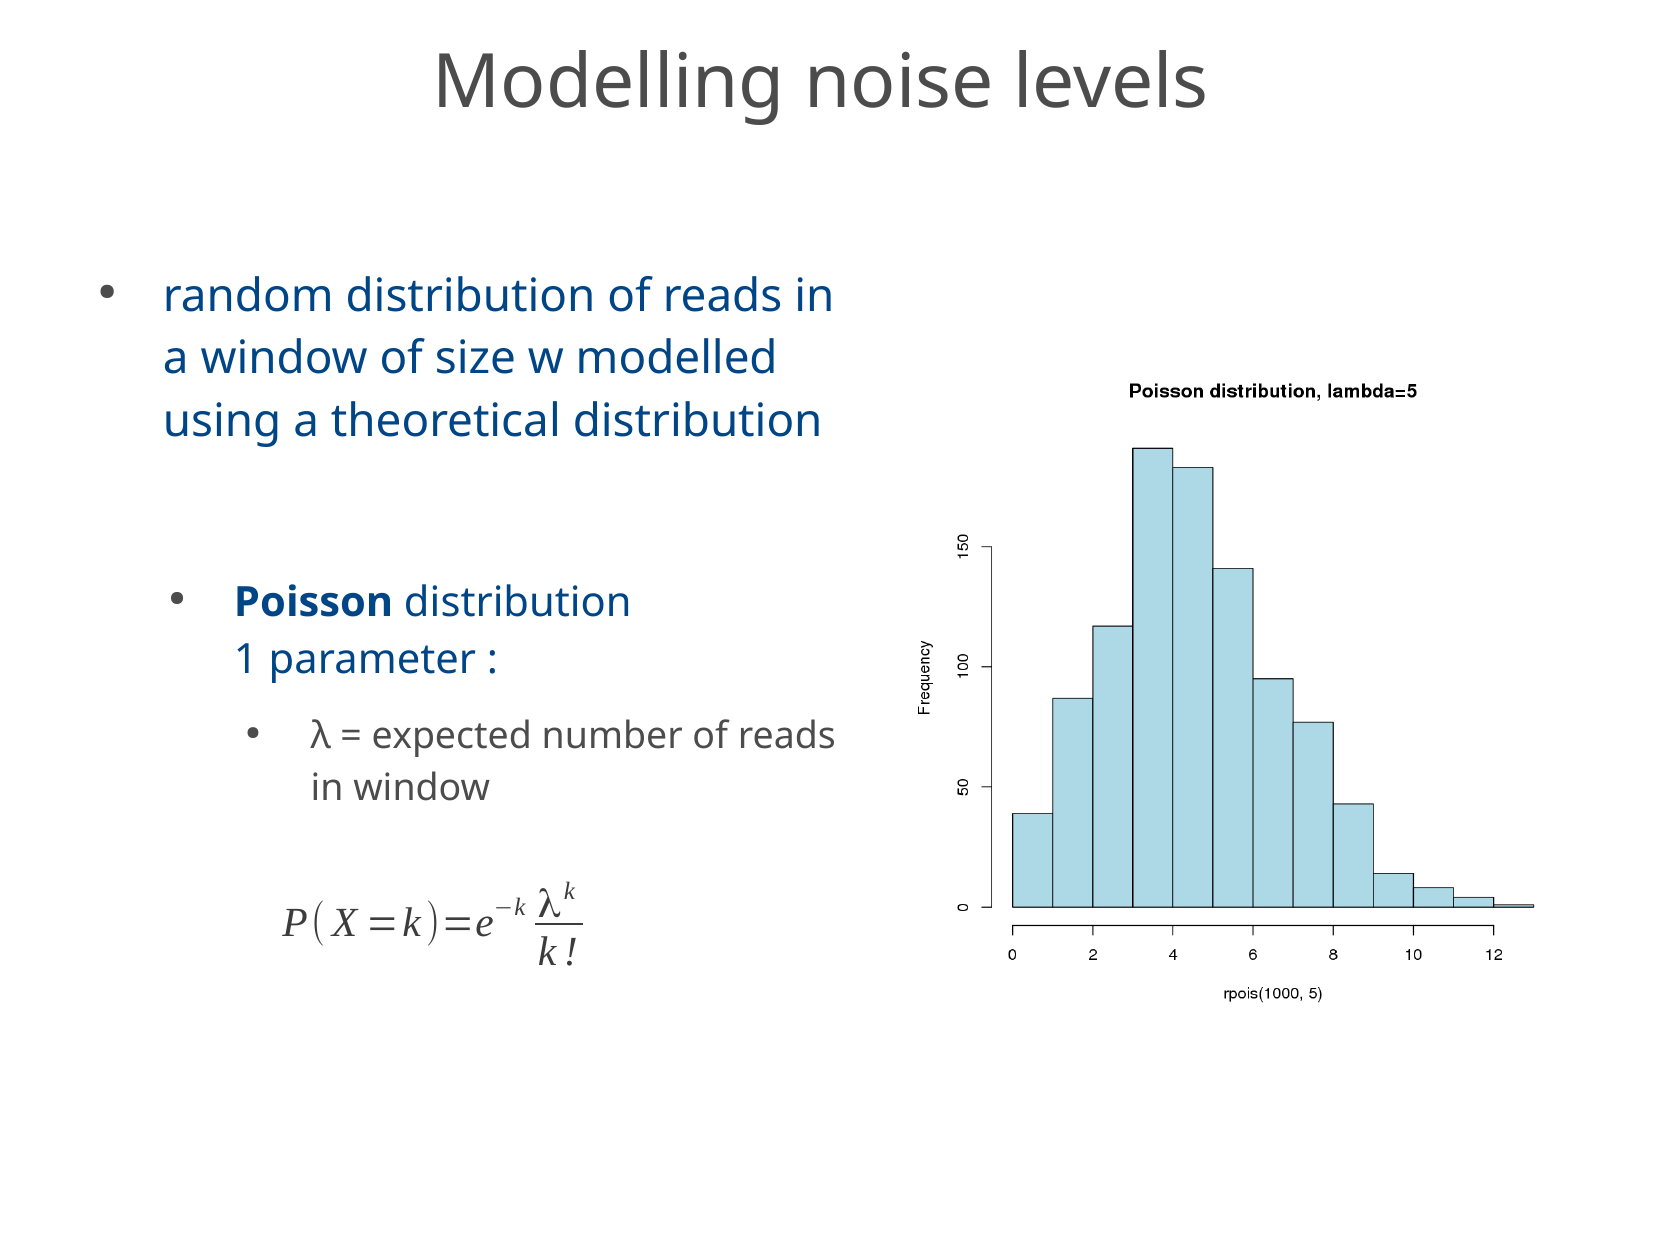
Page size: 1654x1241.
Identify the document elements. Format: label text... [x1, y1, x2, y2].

chart [269, 876, 594, 974]
title Modelling noise levels [76, 2, 1565, 154]
list random distribution of reads in a window of size w modelled using a theoretical distribution Poisson distribution 1 parameter : λ = expected number of reads in window [80, 262, 849, 1054]
picture [914, 361, 1555, 1011]
